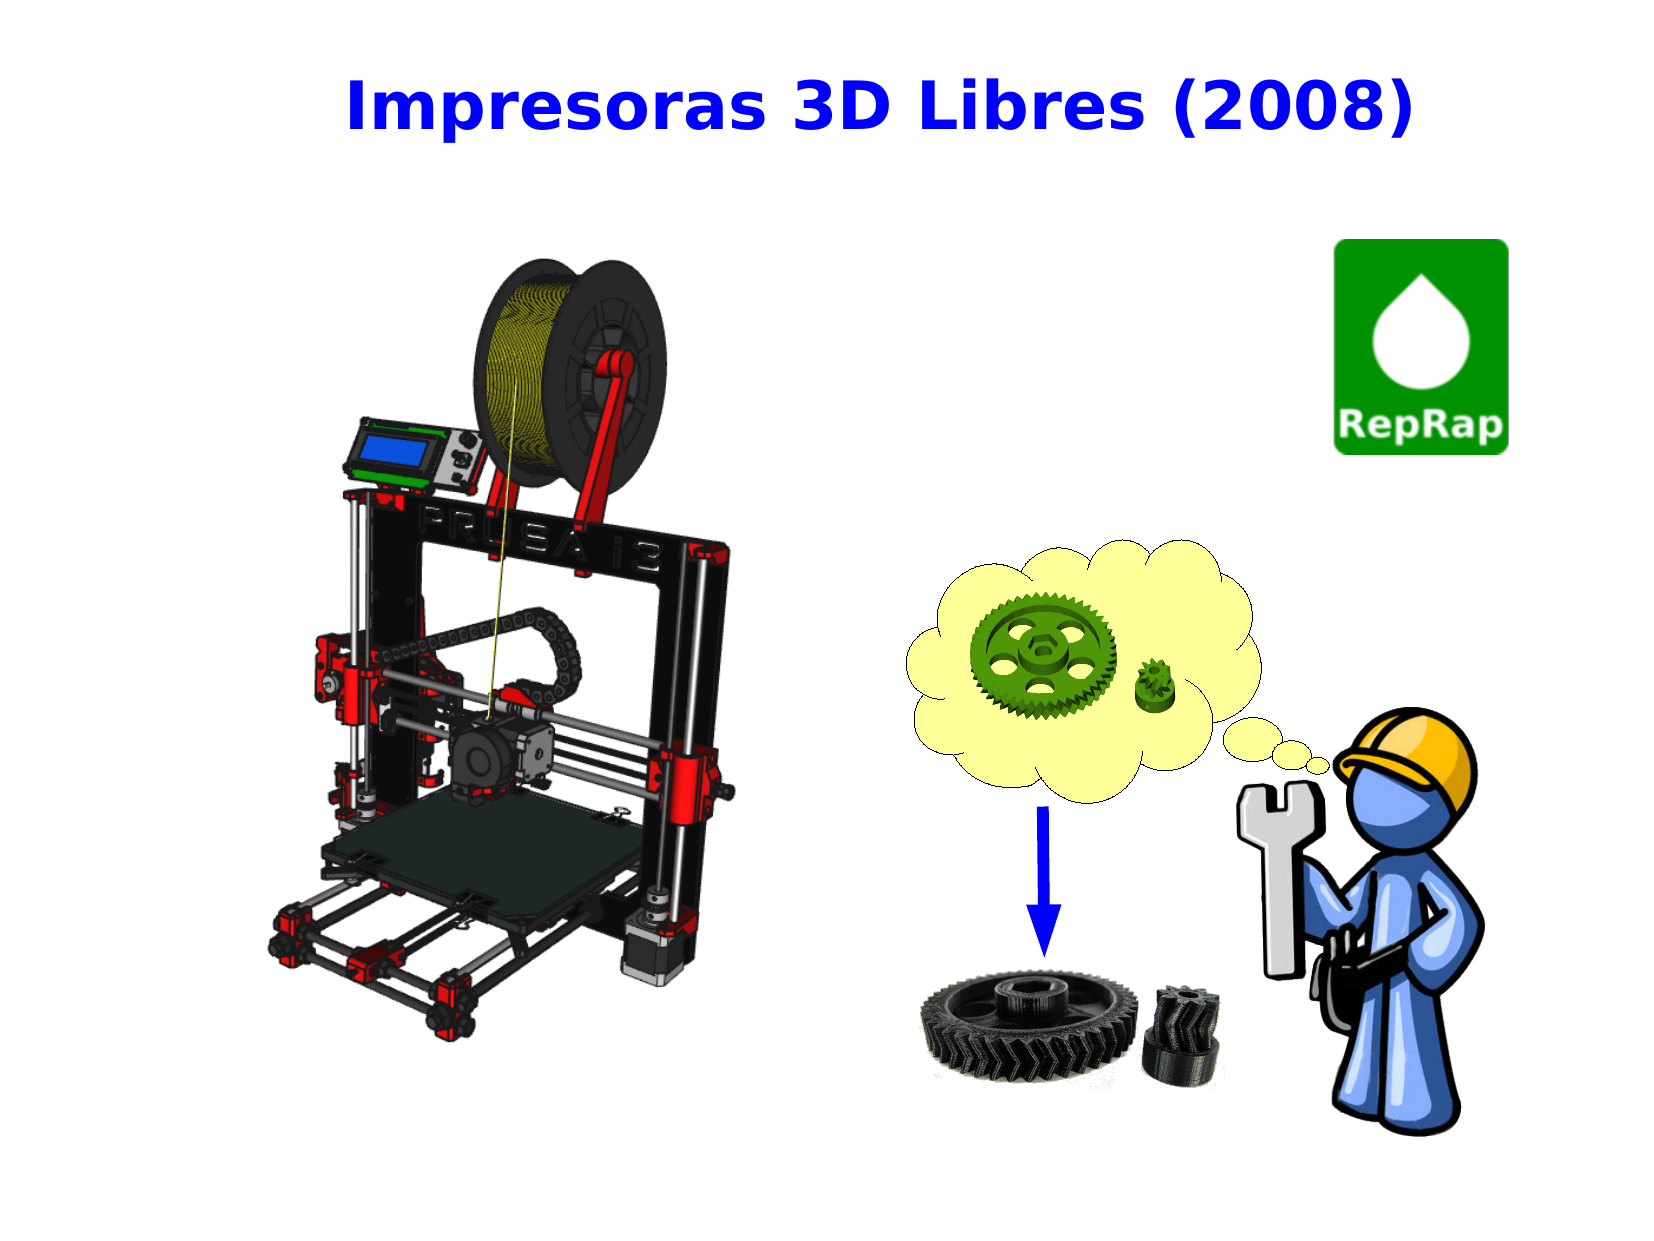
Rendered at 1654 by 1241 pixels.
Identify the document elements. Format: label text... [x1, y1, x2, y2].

picture [13, 148, 1225, 1146]
text_box Impresoras 3D Libres (2008) [330, 60, 1434, 153]
picture [1314, 239, 1531, 456]
picture [1236, 706, 1486, 1137]
picture [966, 585, 1179, 720]
text_box [1223, 721, 1236, 758]
text_box [906, 539, 1262, 804]
